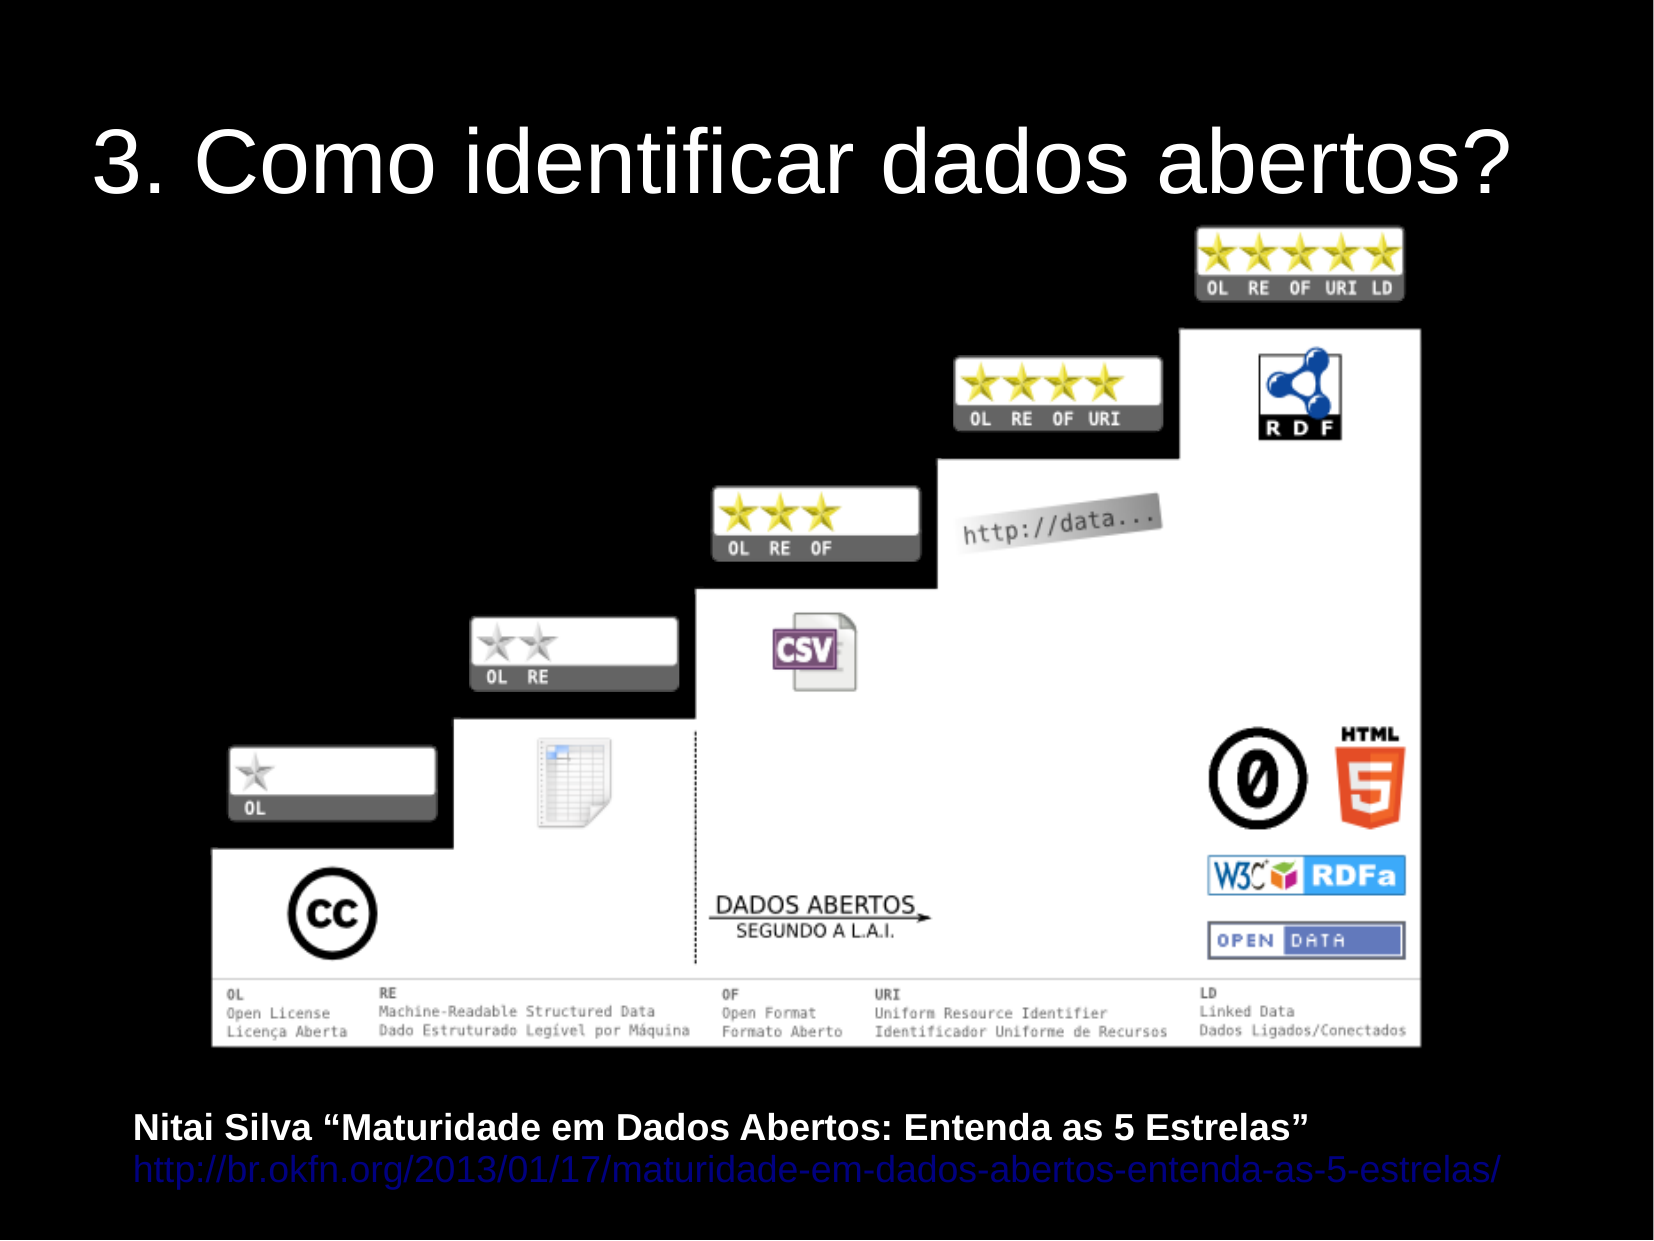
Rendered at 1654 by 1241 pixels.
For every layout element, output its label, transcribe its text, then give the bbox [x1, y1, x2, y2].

picture [181, 198, 1447, 1074]
text_box Nitai Silva “Maturidade em Dados Abertos: Entenda as 5 Estrelas” http://br.okfn.org/2013/01/17/maturidade-em-dados-abertos-entenda-as-5-estrelas/ [118, 1098, 1517, 1198]
title 3. Como identificar dados abertos? [59, 58, 1548, 266]
